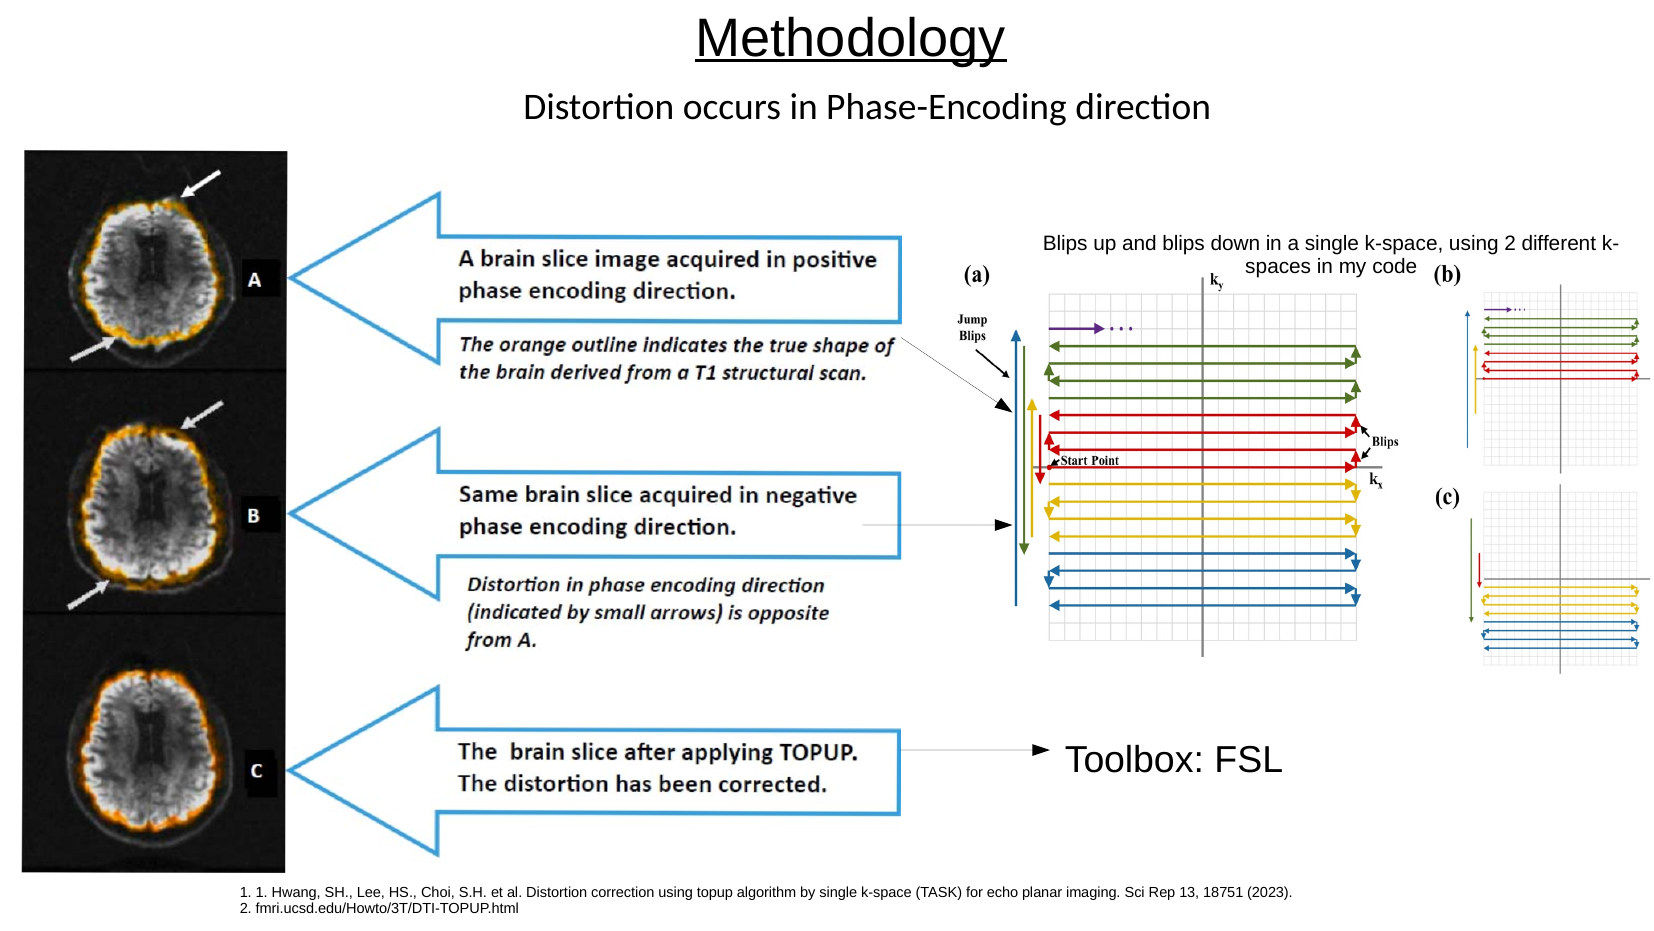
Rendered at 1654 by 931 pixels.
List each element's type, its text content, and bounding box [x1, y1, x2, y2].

text_box Methodology [680, 0, 1094, 74]
text_box Distortion occurs in Phase-Encoding direction [508, 74, 1654, 136]
picture [956, 262, 1651, 676]
text_box Blips up and blips down in a single k-space, using 2 different k-spaces in my code [1012, 224, 1651, 286]
text_box Toolbox: FSL [1050, 730, 1313, 788]
text_box 1. 1. Hwang, SH., Lee, HS., Choi, S.H. et al. Distortion correction using topup algorithm by single k-space (TASK) for echo planar imaging. Sci Rep 13, 18751 (2023). 2. fmri.ucsd.edu/Howto/3T/DTI-TOPUP.html [225, 876, 1613, 931]
picture [20, 147, 902, 876]
